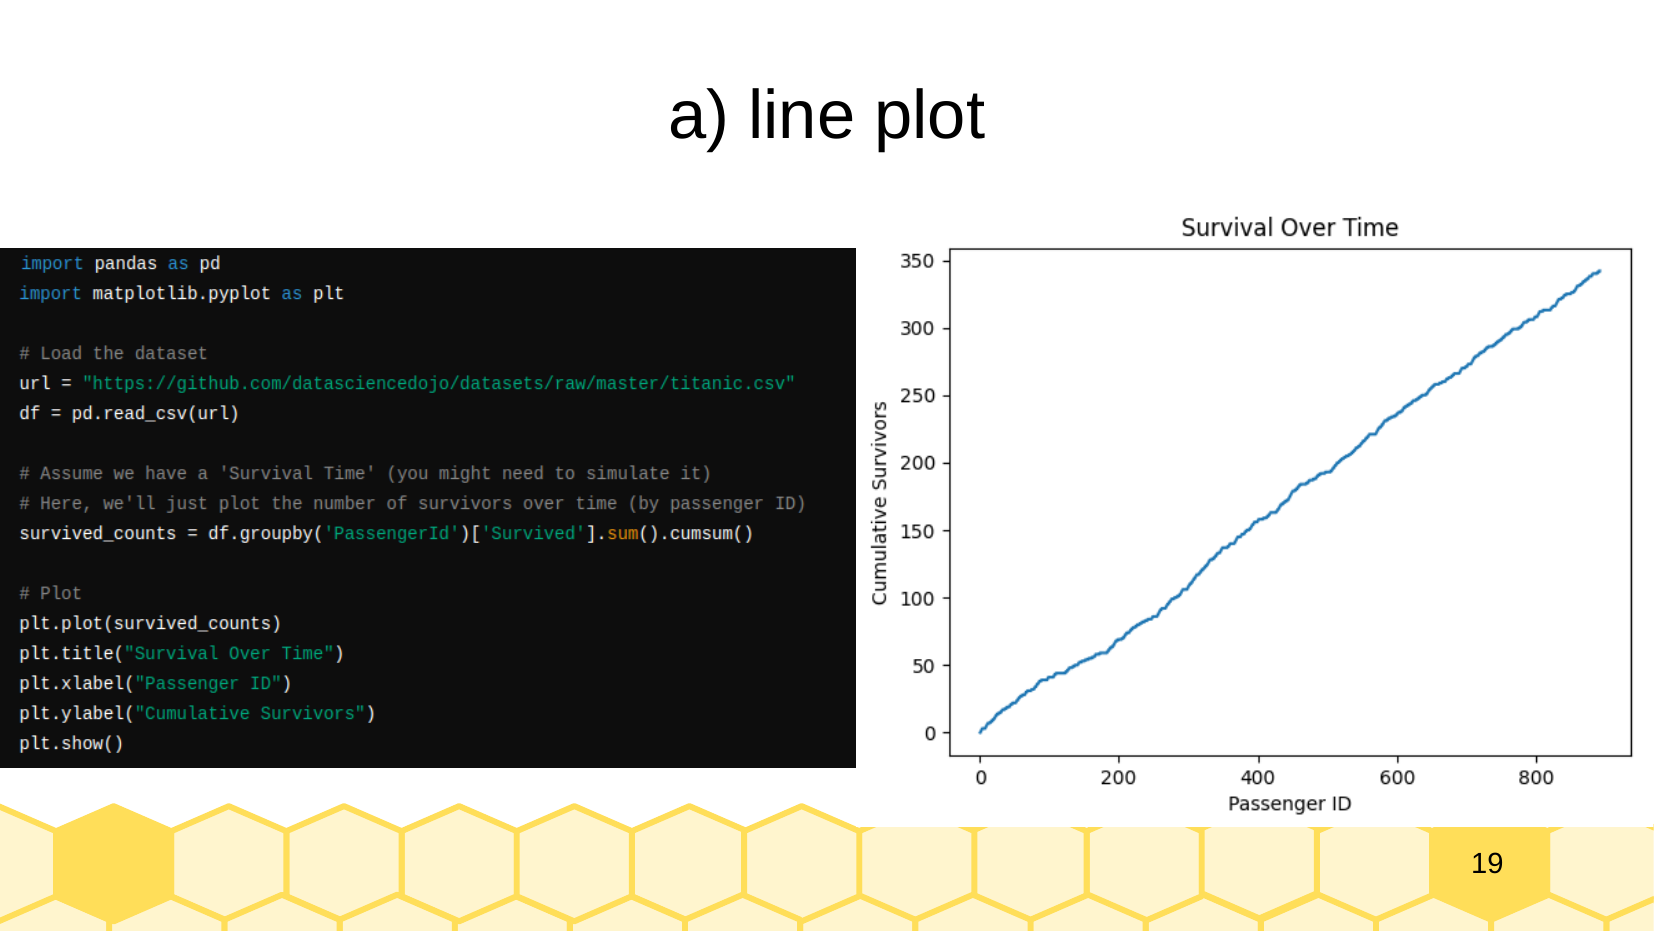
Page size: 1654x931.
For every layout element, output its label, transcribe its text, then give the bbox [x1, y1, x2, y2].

picture [0, 184, 1654, 827]
title a) line plot [82, 37, 1571, 193]
